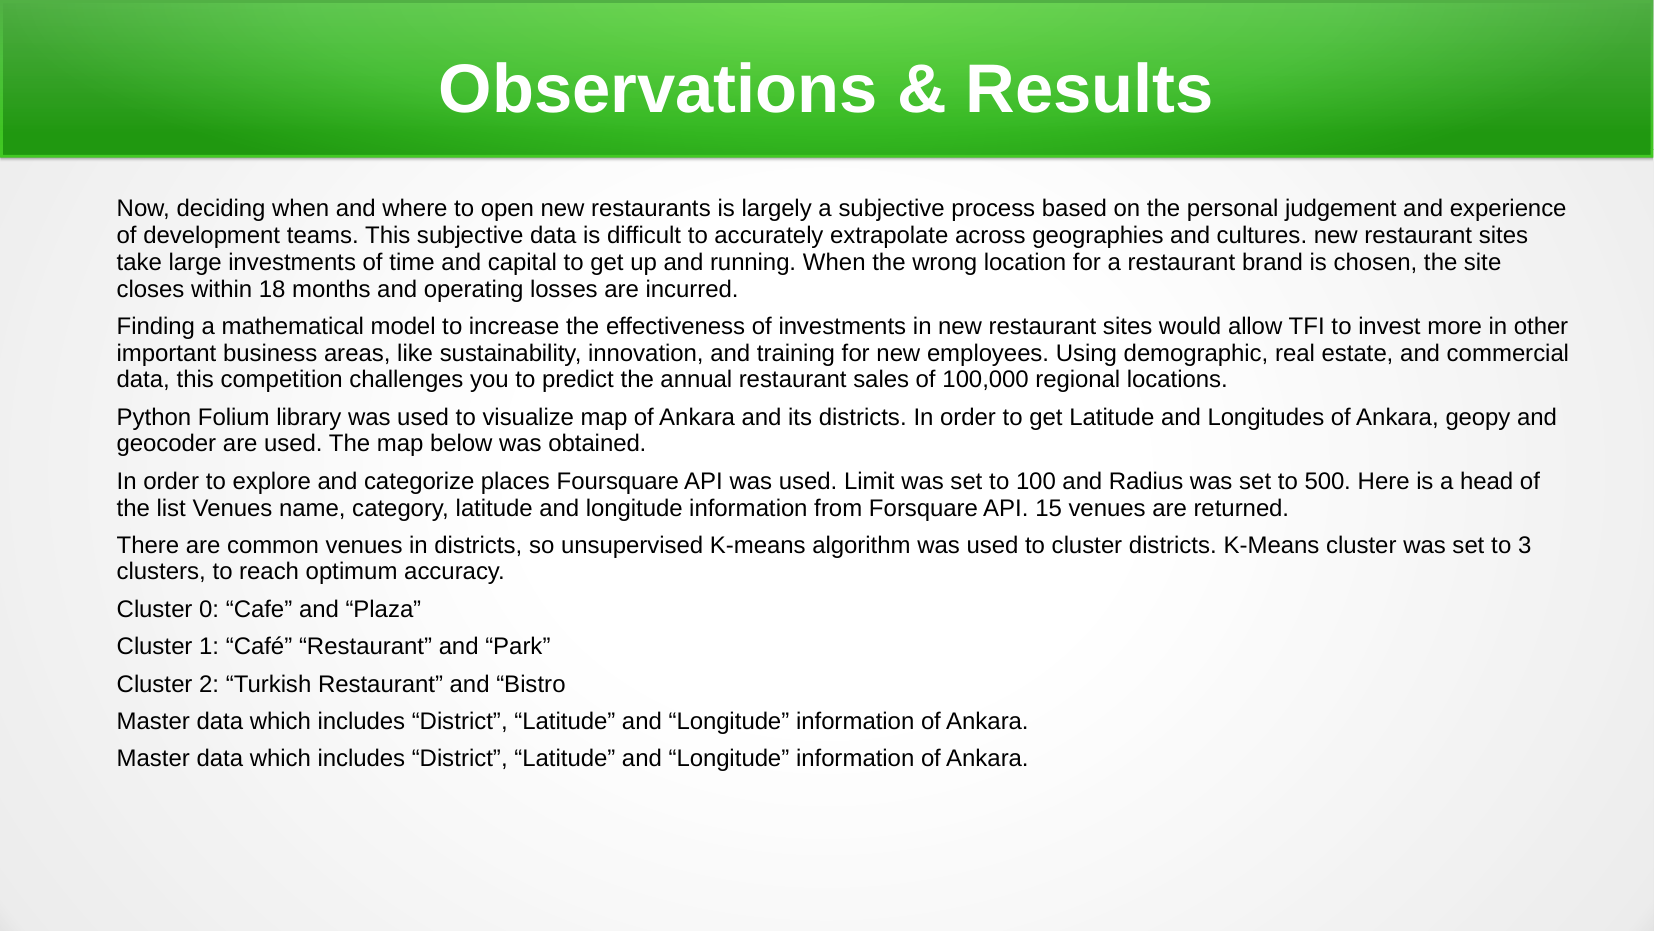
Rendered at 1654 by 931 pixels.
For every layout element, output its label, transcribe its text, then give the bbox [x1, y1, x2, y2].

list Now, deciding when and where to open new restaurants is largely a subjective process based on the personal judgement and experience of development teams. This subjective data is difficult to accurately extrapolate across geographies and cultures. new restaurant sites take large investments of time and capital to get up and running. When the wrong location for a restaurant brand is chosen, the site closes within 18 months and operating losses are incurred. Finding a mathematical model to increase the effectiveness of investments in new restaurant sites would allow TFI to invest more in other important business areas, like sustainability, innovation, and training for new employees. Using demographic, real estate, and commercial data, this competition challenges you to predict the annual restaurant sales of 100,000 regional locations. Python Folium library was used to visualize map of Ankara and its districts. In order to get Latitude and Longitudes of Ankara, geopy and geocoder are used. The map below was obtained. In order to explore and categorize places Foursquare API was used. Limit was set to 100 and Radius was set to 500. Here is a head of the list Venues name, category, latitude and longitude information from Forsquare API. 15 venues are returned. There are common venues in districts, so unsupervised K-means algorithm was used to cluster districts. K-Means cluster was set to 3 clusters, to reach optimum accuracy. Cluster 0: “Cafe” and “Plaza” Cluster 1: “Café” “Restaurant” and “Park” Cluster 2: “Turkish Restaurant” and “Bistro Master data which includes “District”, “Latitude” and “Longitude” information of Ankara. Master data which includes “District”, “Latitude” and “Longitude” information of Ankara. [82, 195, 1571, 781]
title Observations & Results [82, 35, 1571, 142]
